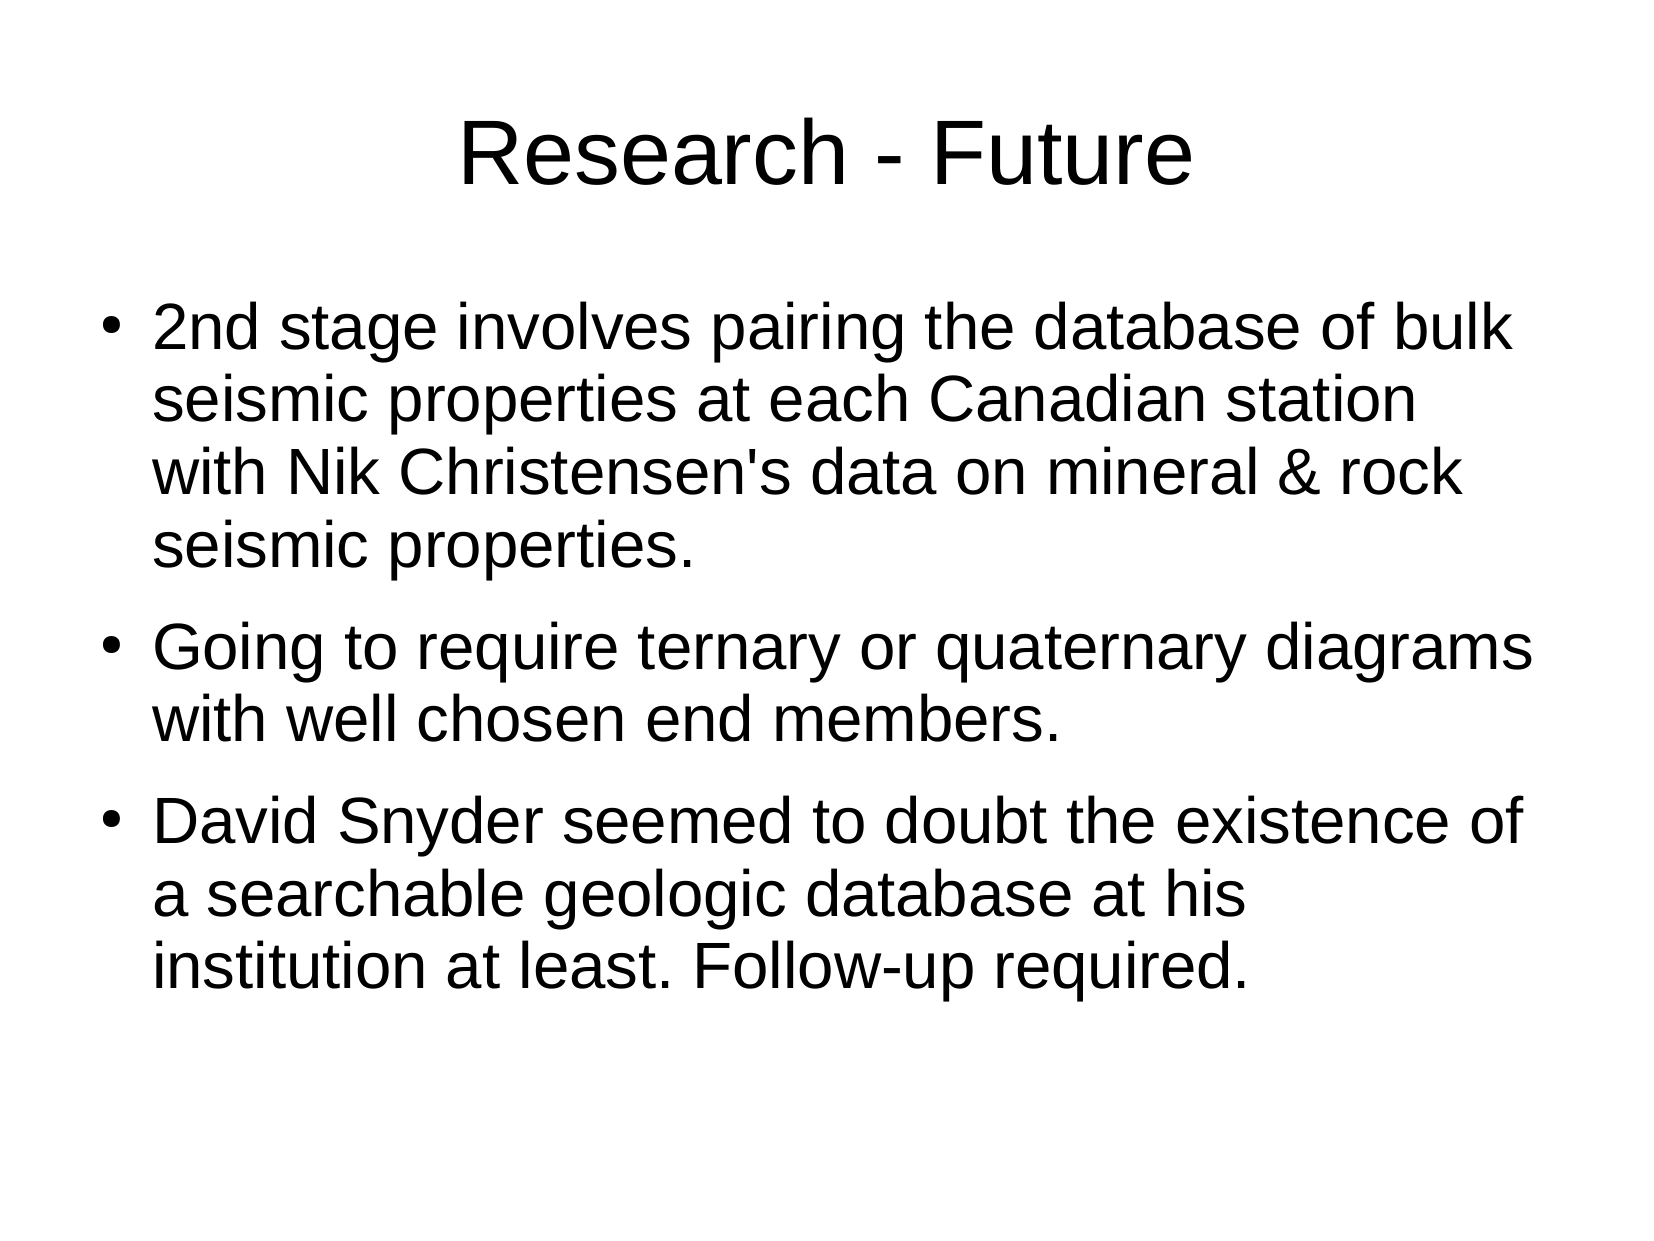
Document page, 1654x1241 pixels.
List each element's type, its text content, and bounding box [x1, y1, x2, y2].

title Research - Future [82, 49, 1571, 257]
list 2nd stage involves pairing the database of bulk seismic properties at each Canadian station with Nik Christensen's data on mineral & rock seismic properties. Going to require ternary or quaternary diagrams with well chosen end members. David Snyder seemed to doubt the existence of a searchable geologic database at his institution at least. Follow-up required. [82, 290, 1538, 1010]
